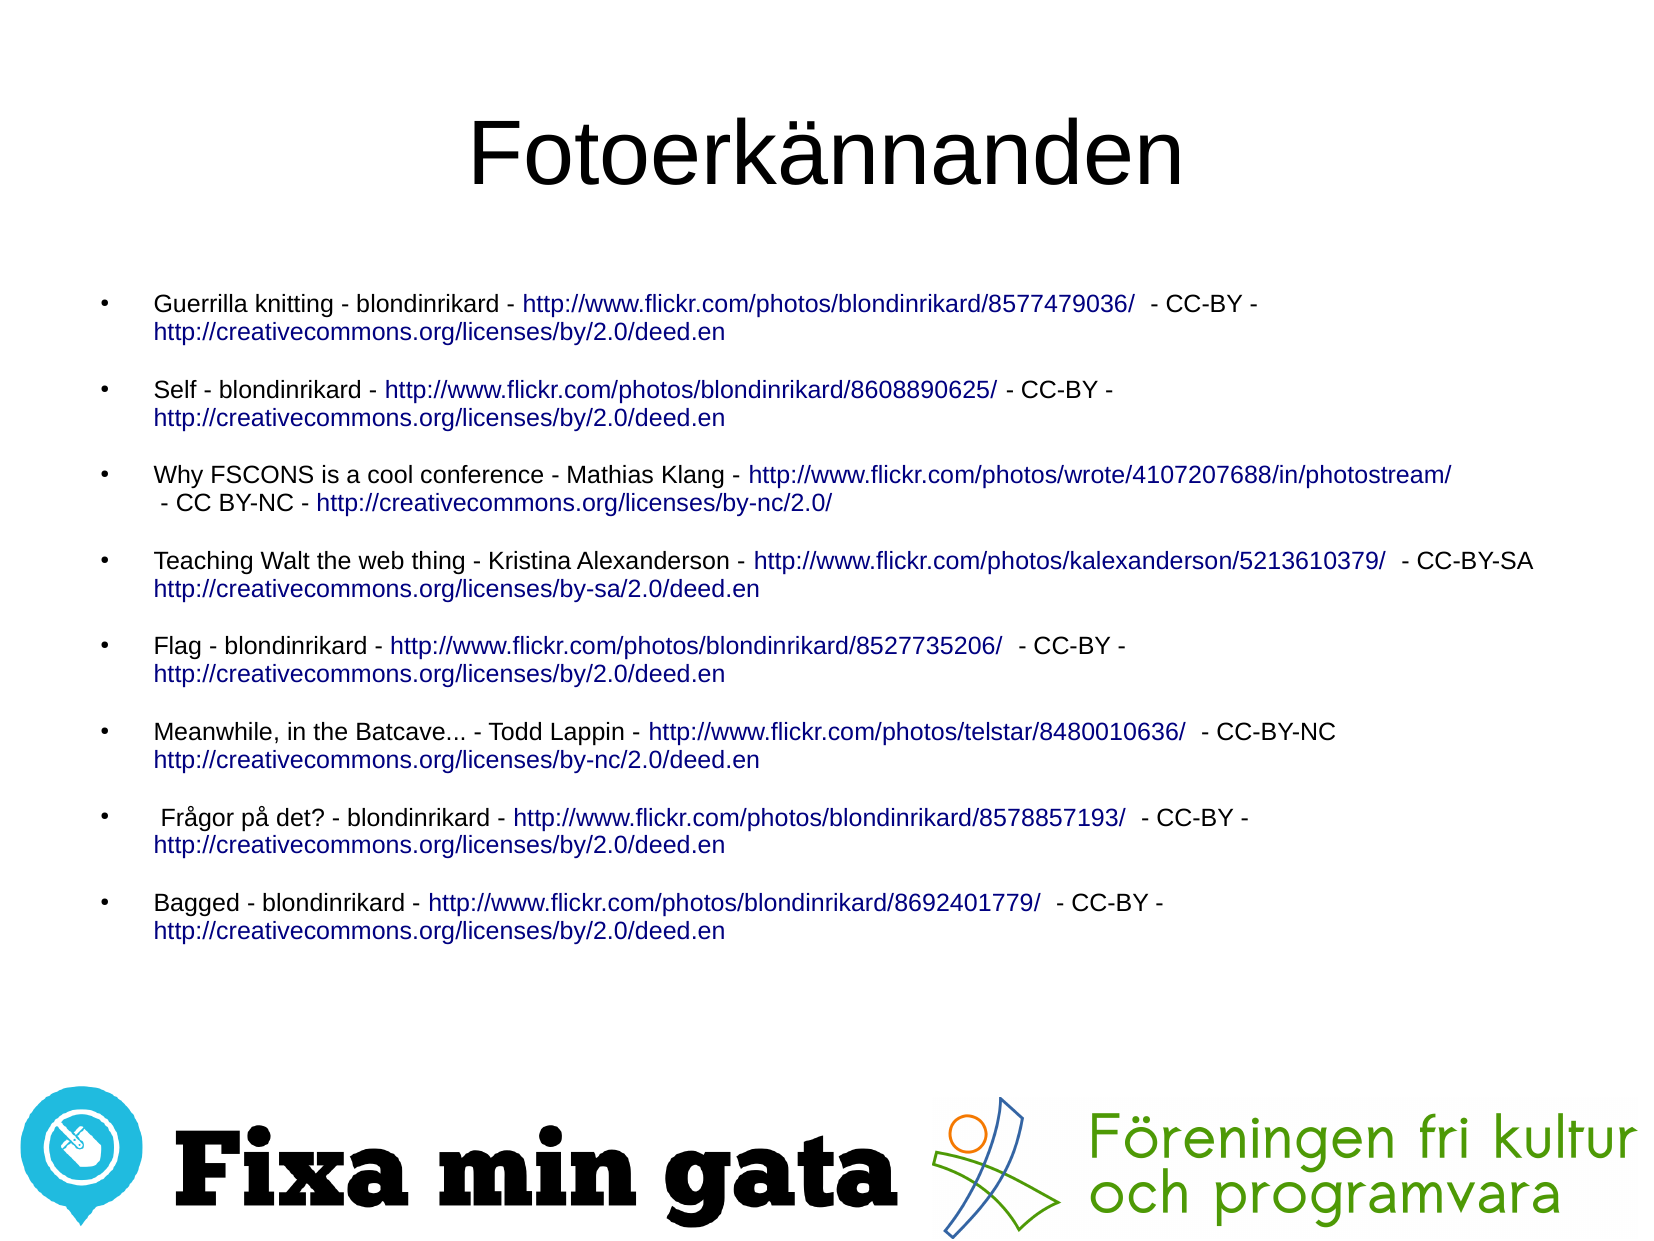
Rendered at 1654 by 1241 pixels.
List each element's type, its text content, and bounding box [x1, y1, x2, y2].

picture [932, 1097, 1638, 1239]
picture [4, 1079, 910, 1236]
title Fotoerkännanden [82, 49, 1571, 257]
list Guerrilla knitting - blondinrikard - http://www.flickr.com/photos/blondinrikard/8577479036/ - CC-BY - http://creativecommons.org/licenses/by/2.0/deed.en Self - blondinrikard - http://www.flickr.com/photos/blondinrikard/8608890625/ - CC-BY - http://creativecommons.org/licenses/by/2.0/deed.en Why FSCONS is a cool conference - Mathias Klang - http://www.flickr.com/photos/wrote/4107207688/in/photostream/ - CC BY-NC - http://creativecommons.org/licenses/by-nc/2.0/ Teaching Walt the web thing - Kristina Alexanderson - http://www.flickr.com/photos/kalexanderson/5213610379/ - CC-BY-SA http://creativecommons.org/licenses/by-sa/2.0/deed.en Flag - blondinrikard - http://www.flickr.com/photos/blondinrikard/8527735206/ - CC-BY - http://creativecommons.org/licenses/by/2.0/deed.en Meanwhile, in the Batcave... - Todd Lappin - http://www.flickr.com/photos/telstar/8480010636/ - CC-BY-NC http://creativecommons.org/licenses/by-nc/2.0/deed.en Frågor på det? - blondinrikard - http://www.flickr.com/photos/blondinrikard/8578857193/ - CC-BY - http://creativecommons.org/licenses/by/2.0/deed.en Bagged - blondinrikard - http://www.flickr.com/photos/blondinrikard/8692401779/ - CC-BY - http://creativecommons.org/licenses/by/2.0/deed.en [82, 290, 1538, 1010]
